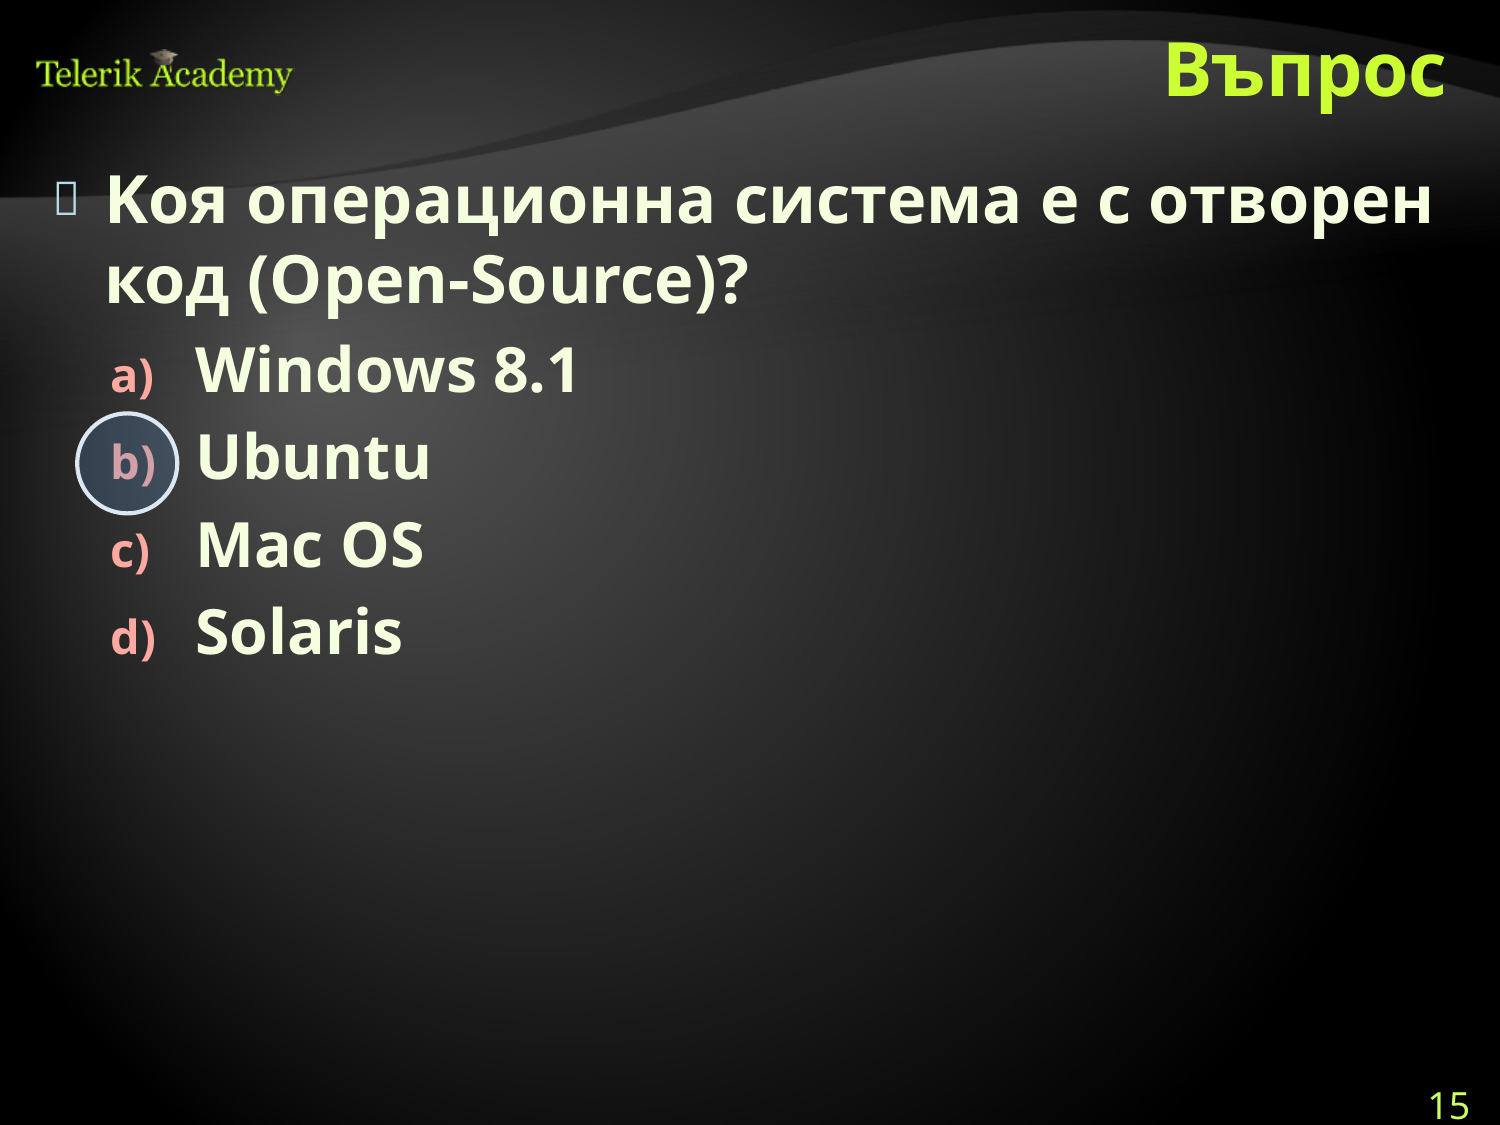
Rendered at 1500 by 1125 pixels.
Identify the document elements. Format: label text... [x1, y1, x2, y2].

text_box [77, 413, 178, 514]
list Koя операционна система е с отворен код (Open-Source)? Windows 8.1 Ubuntu Mac OS Solaris [37, 149, 1463, 1100]
title Въпрос [300, 12, 1463, 149]
slide_number <number> [1412, 1074, 1488, 1113]
picture [0, 0, 1500, 1125]
